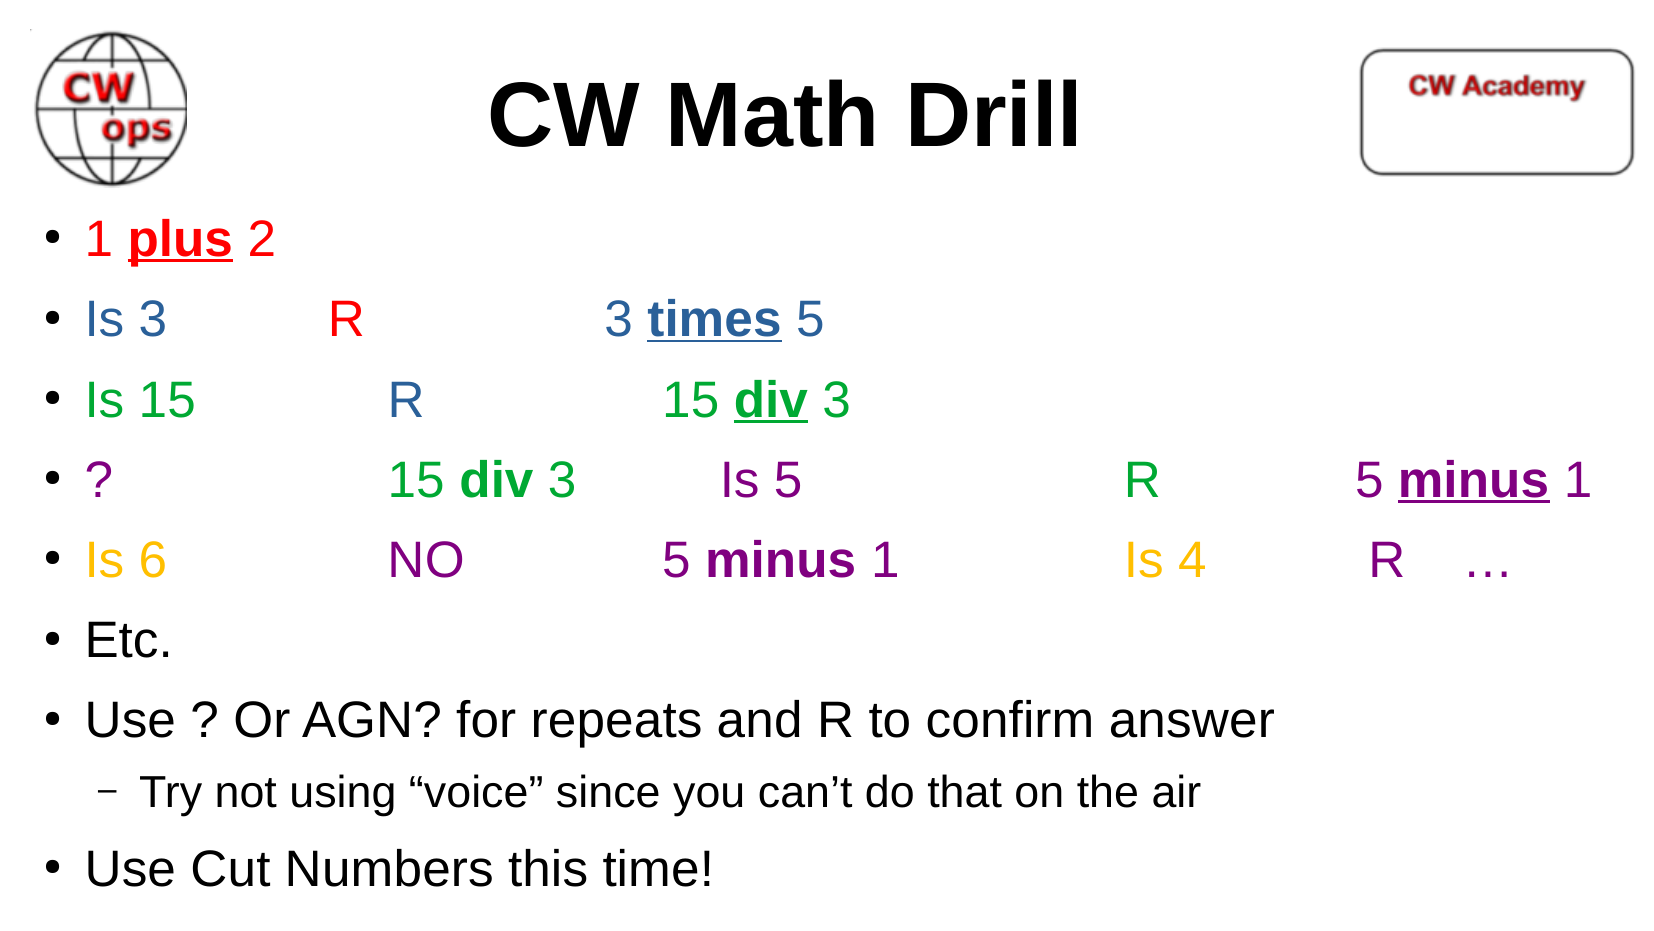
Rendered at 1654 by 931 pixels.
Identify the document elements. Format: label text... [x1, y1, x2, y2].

title CW Math Drill [41, 37, 1531, 193]
picture [30, 29, 187, 180]
picture [1531, 37, 1640, 186]
list 1 plus 2 Is 3 R 3 times 5 Is 15 R 15 div 3 ? 15 div 3 Is 5 R 5 minus 1 Is 6 NO 5 minus 1 Is 4 R … Etc. Use ? Or AGN? for repeats and R to confirm answer Try not using “voice” since you can’t do that on the air Use Cut Numbers this time! [30, 210, 1636, 912]
